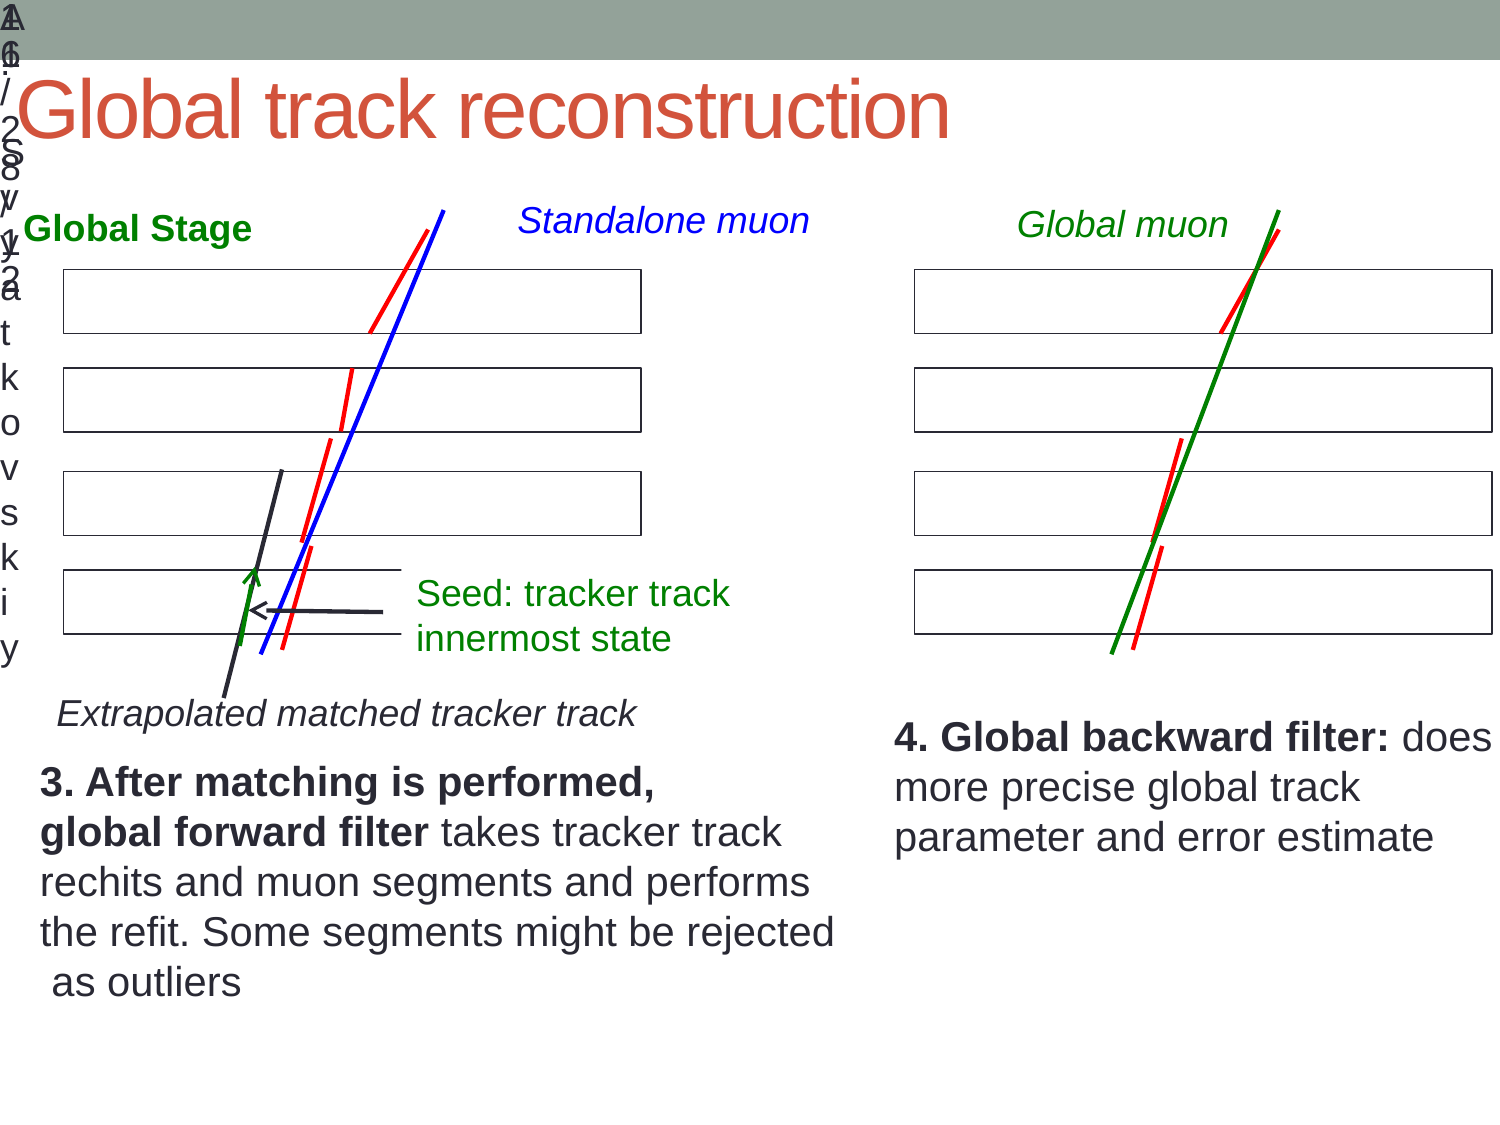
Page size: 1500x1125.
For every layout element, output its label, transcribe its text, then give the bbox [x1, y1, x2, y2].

text_box 3. After matching is performed, global forward filter takes tracker track rechits and muon segments and performs the refit. Some segments might be rejected as outliers [25, 747, 851, 1013]
text_box Global muon [1002, 192, 1244, 253]
list [4, 234, 8, 245]
text_box Seed: tracker track innermost state [401, 561, 756, 667]
list [5, 168, 16, 178]
list [0, 191, 4, 215]
text_box Global Stage [8, 197, 268, 257]
text_box 4. Global backward filter: does more precise global track parameter and error estimate [879, 702, 1500, 867]
list [0, 151, 1500, 1028]
list [6, 156, 15, 163]
title Global track reconstruction [0, 23, 1425, 151]
text_box Extrapolated matched tracker track [41, 681, 652, 742]
text_box Standalone muon [502, 188, 826, 248]
list [0, 208, 8, 235]
